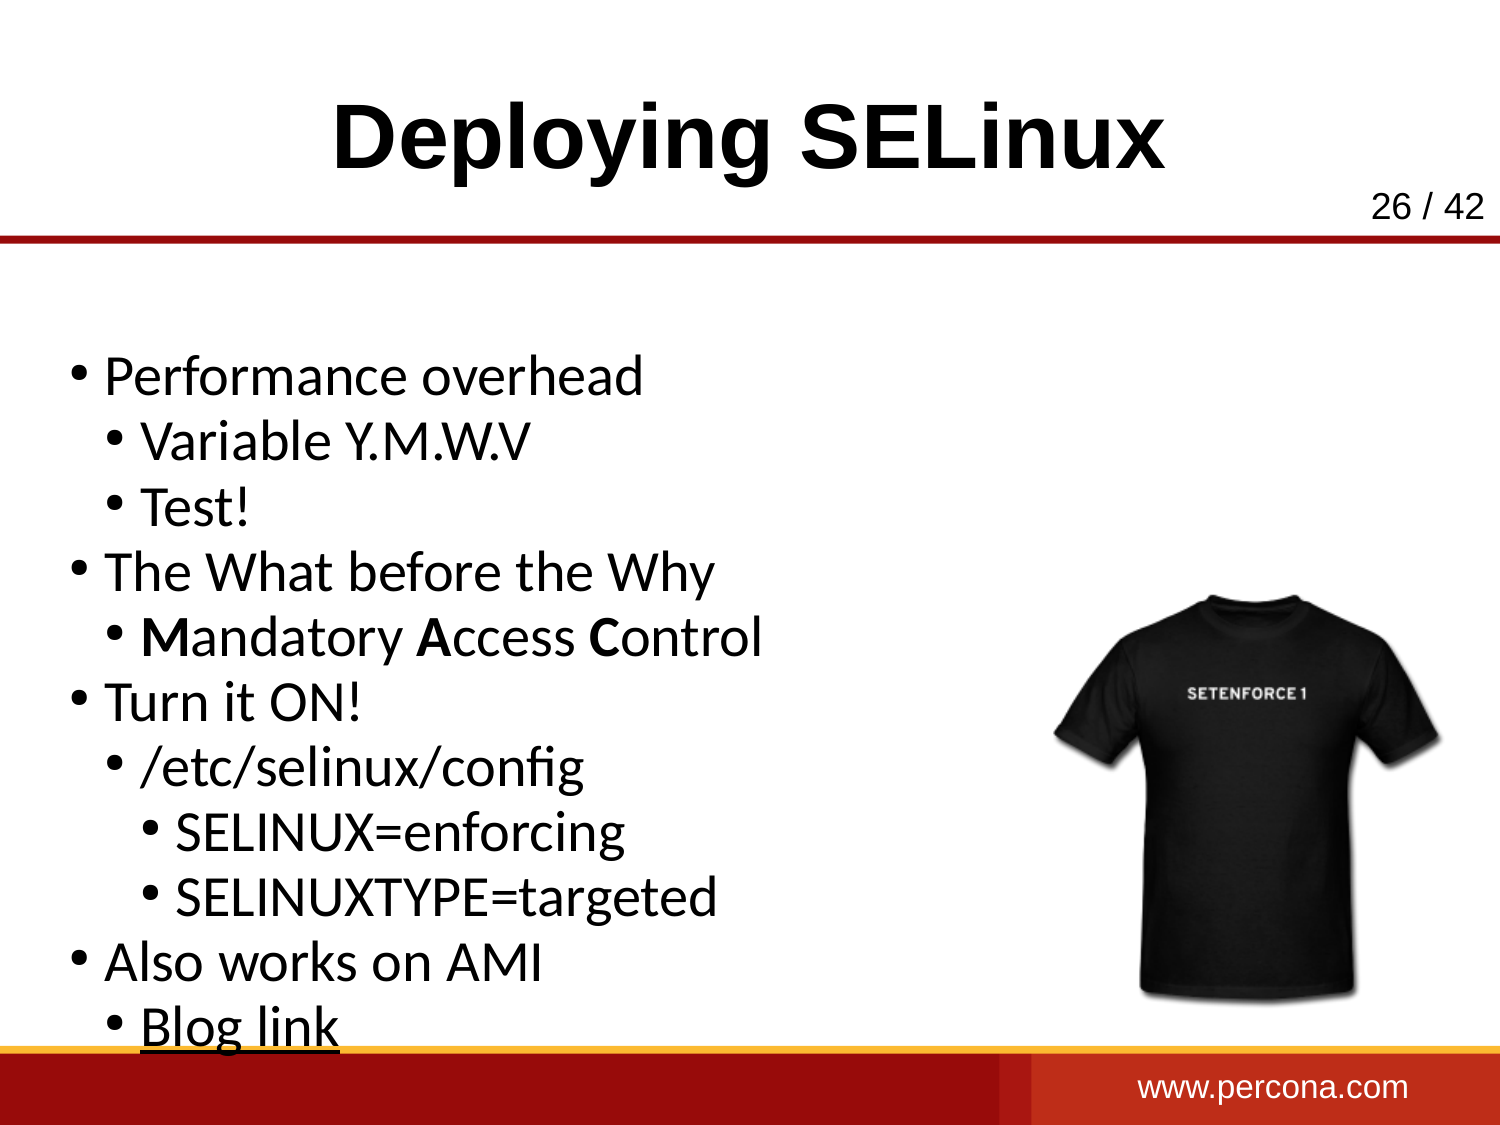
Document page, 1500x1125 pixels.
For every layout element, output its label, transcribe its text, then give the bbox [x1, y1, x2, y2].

text_box Deploying SELinux [74, 44, 1425, 232]
text_box [1027, 578, 1465, 1016]
text_box Performance overhead Variable Y.M.W.V Test! The What before the Why Mandatory Access Control Turn it ON! /etc/selinux/config SELINUX=enforcing SELINUXTYPE=targeted Also works on AMI Blog link [69, 269, 1419, 1012]
